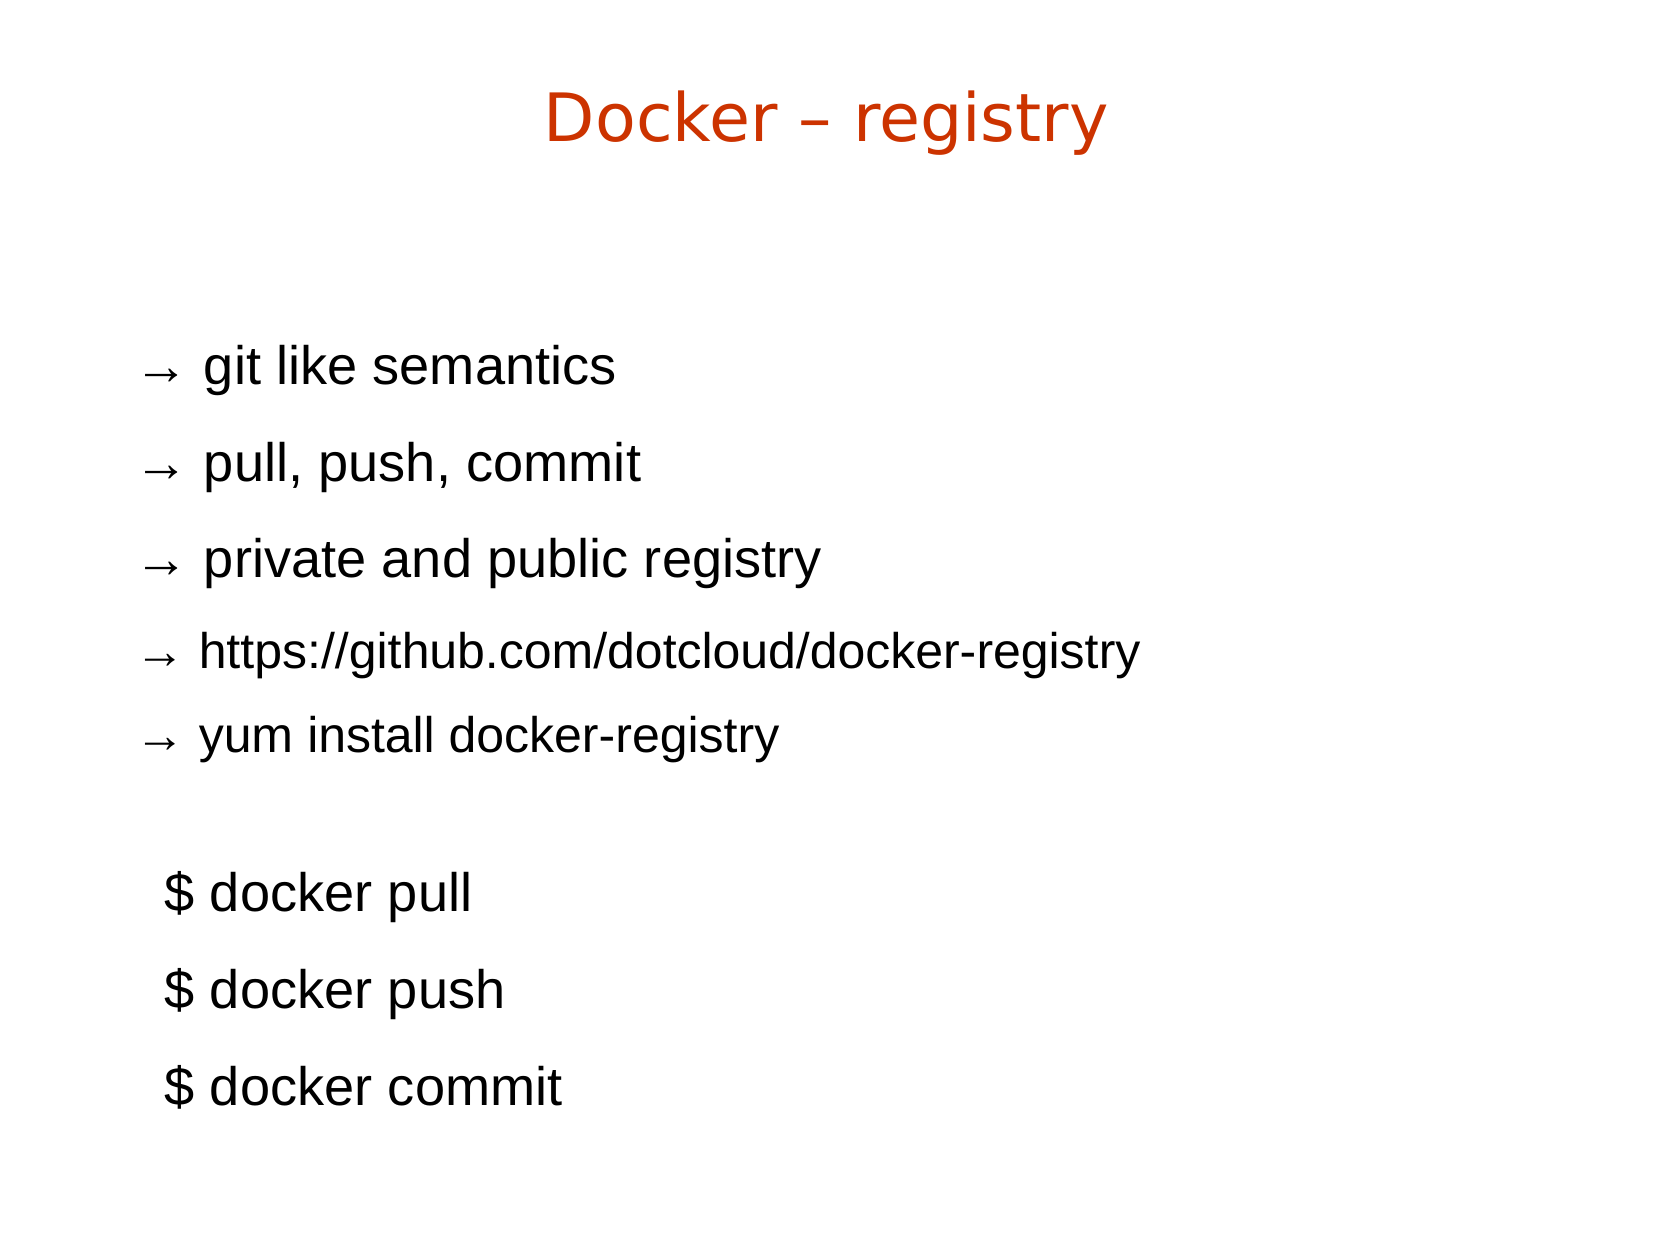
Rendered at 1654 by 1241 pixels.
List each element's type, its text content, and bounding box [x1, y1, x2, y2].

text_box Docker – registry [529, 72, 1125, 166]
text_box → git like semantics → pull, push, commit → private and public registry → https://github.com/dotcloud/docker-registry → yum install docker-registry [120, 297, 1271, 740]
text_box $ docker pull $ docker push $ docker commit [150, 825, 637, 1130]
